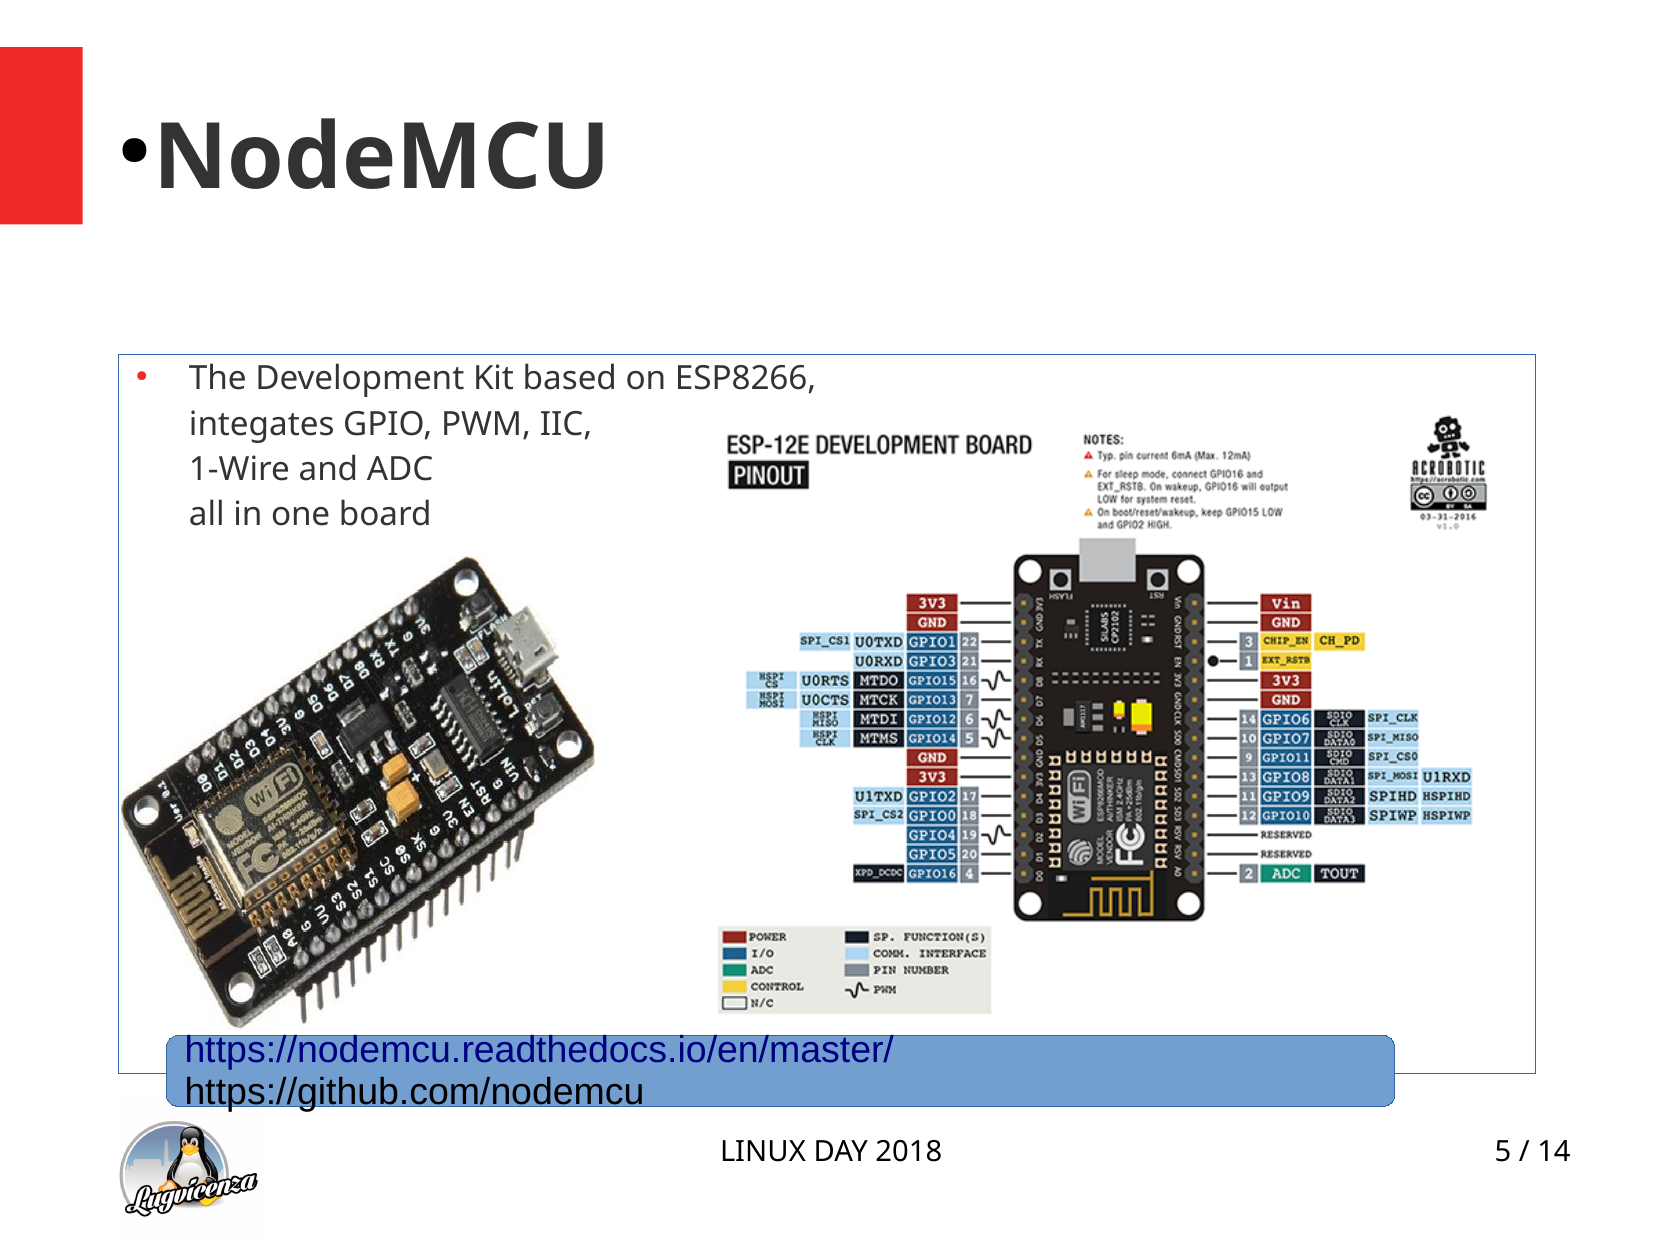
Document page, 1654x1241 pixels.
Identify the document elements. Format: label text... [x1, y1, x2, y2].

title NodeMCU [118, 49, 1571, 257]
picture [121, 556, 595, 1030]
text_box https://nodemcu.readthedocs.io/en/master/ https://github.com/nodemcu [166, 1035, 1395, 1107]
picture [118, 1097, 266, 1241]
list The Development Kit based on ESP8266, integates GPIO, PWM, IIC, 1-Wire and ADC all in one board [118, 354, 1536, 1074]
